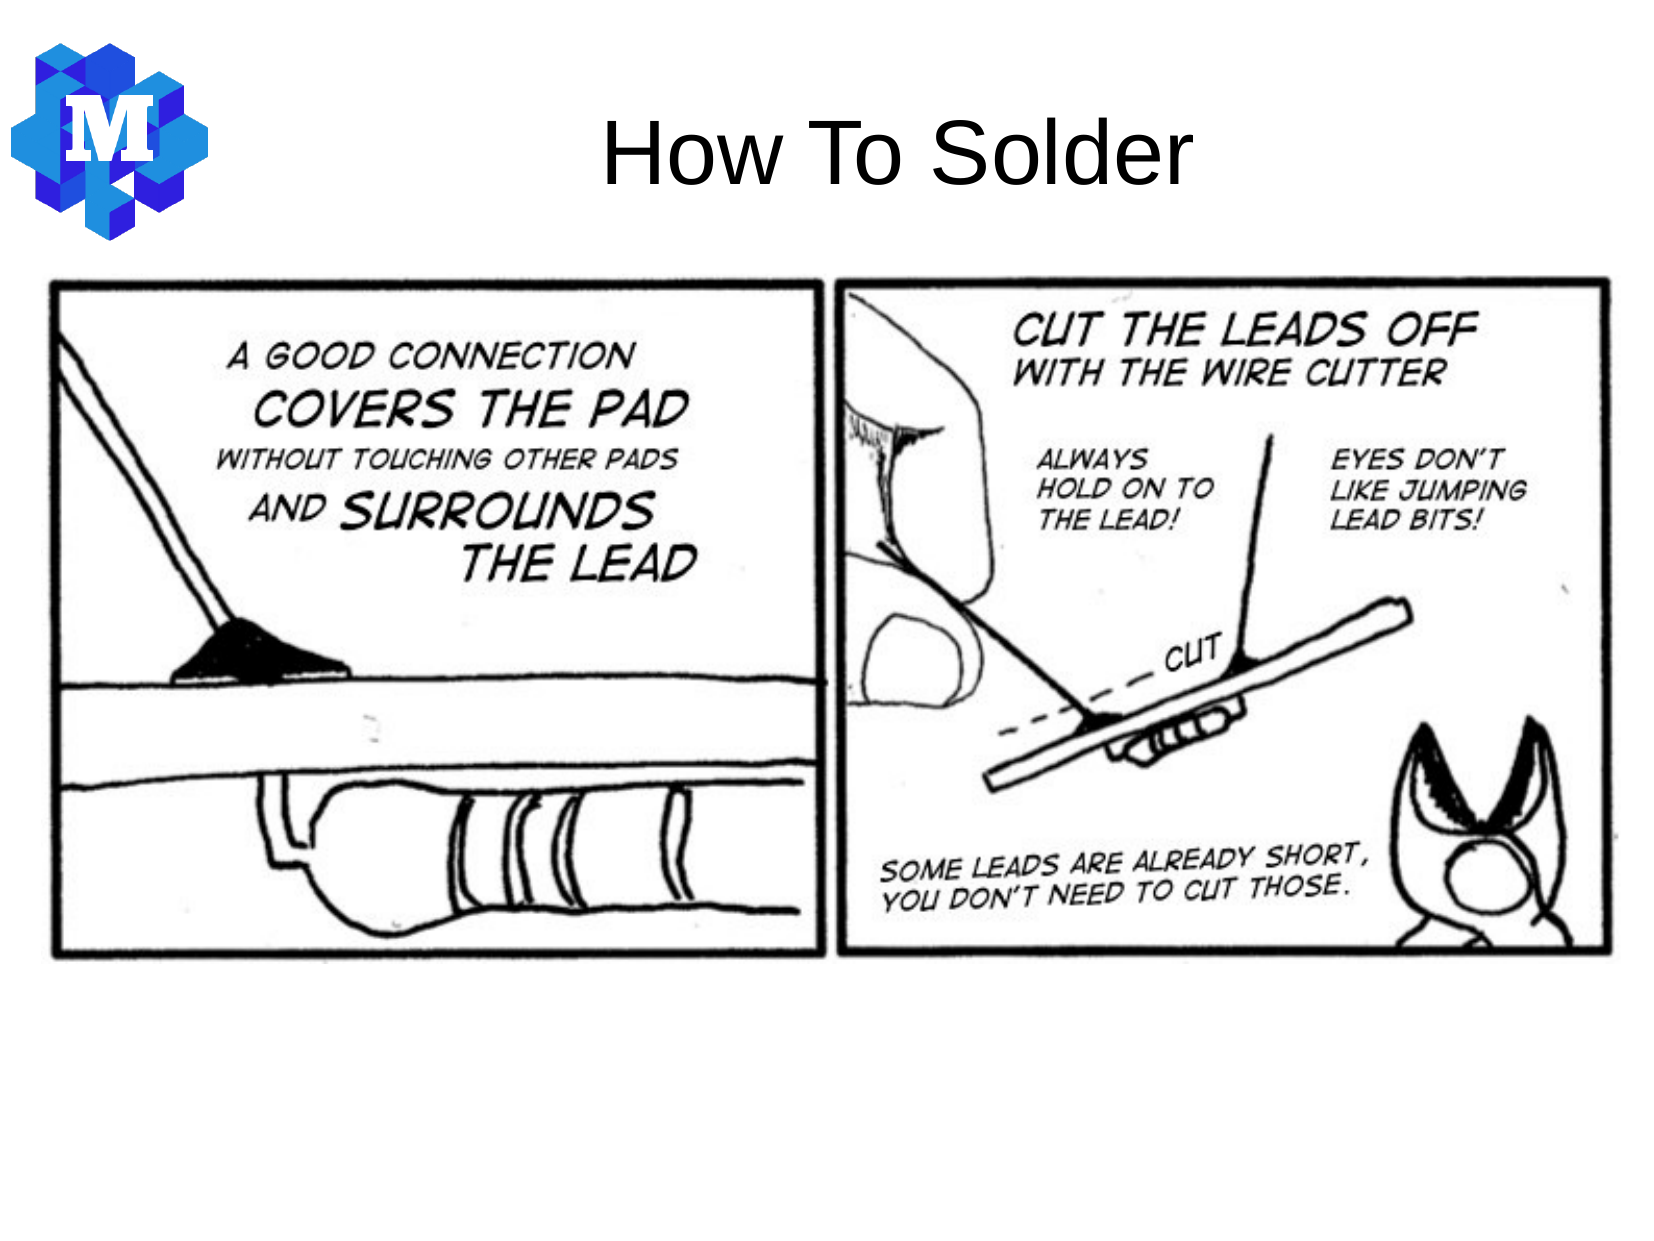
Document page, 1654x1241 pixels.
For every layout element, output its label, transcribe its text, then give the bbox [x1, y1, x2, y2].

title How To Solder [225, 49, 1571, 257]
picture [41, 270, 1623, 964]
picture [11, 15, 208, 241]
